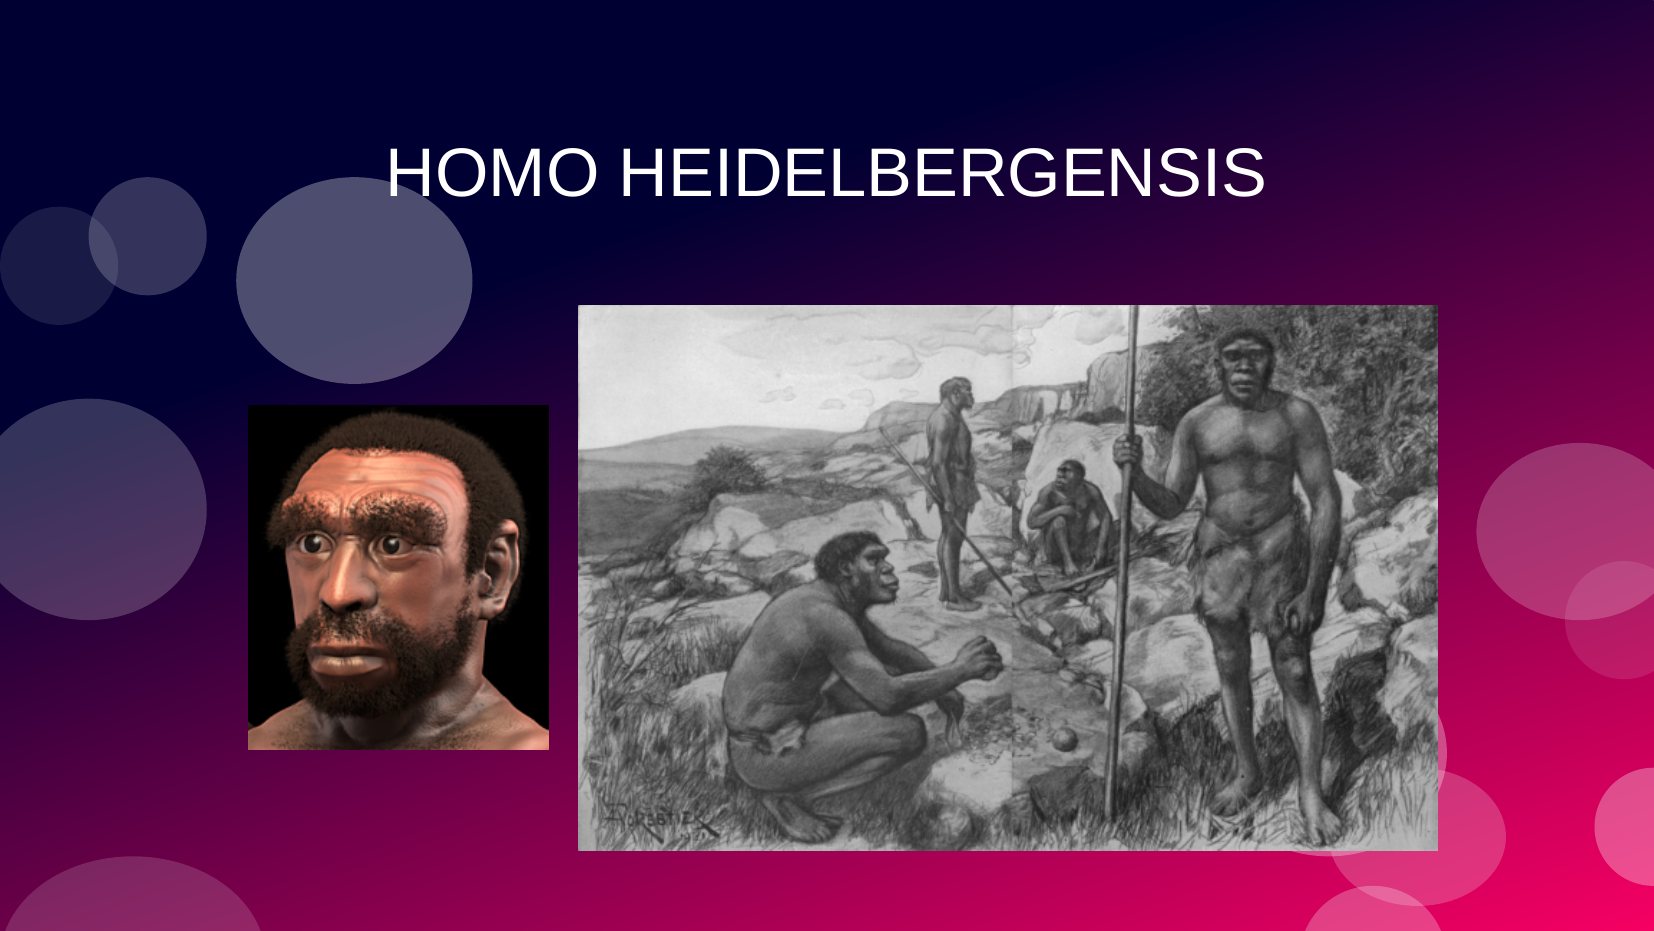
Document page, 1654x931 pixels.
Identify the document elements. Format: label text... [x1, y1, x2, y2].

title HOMO HEIDELBERGENSIS [82, 57, 1571, 672]
picture [578, 305, 1438, 852]
picture [248, 405, 549, 751]
